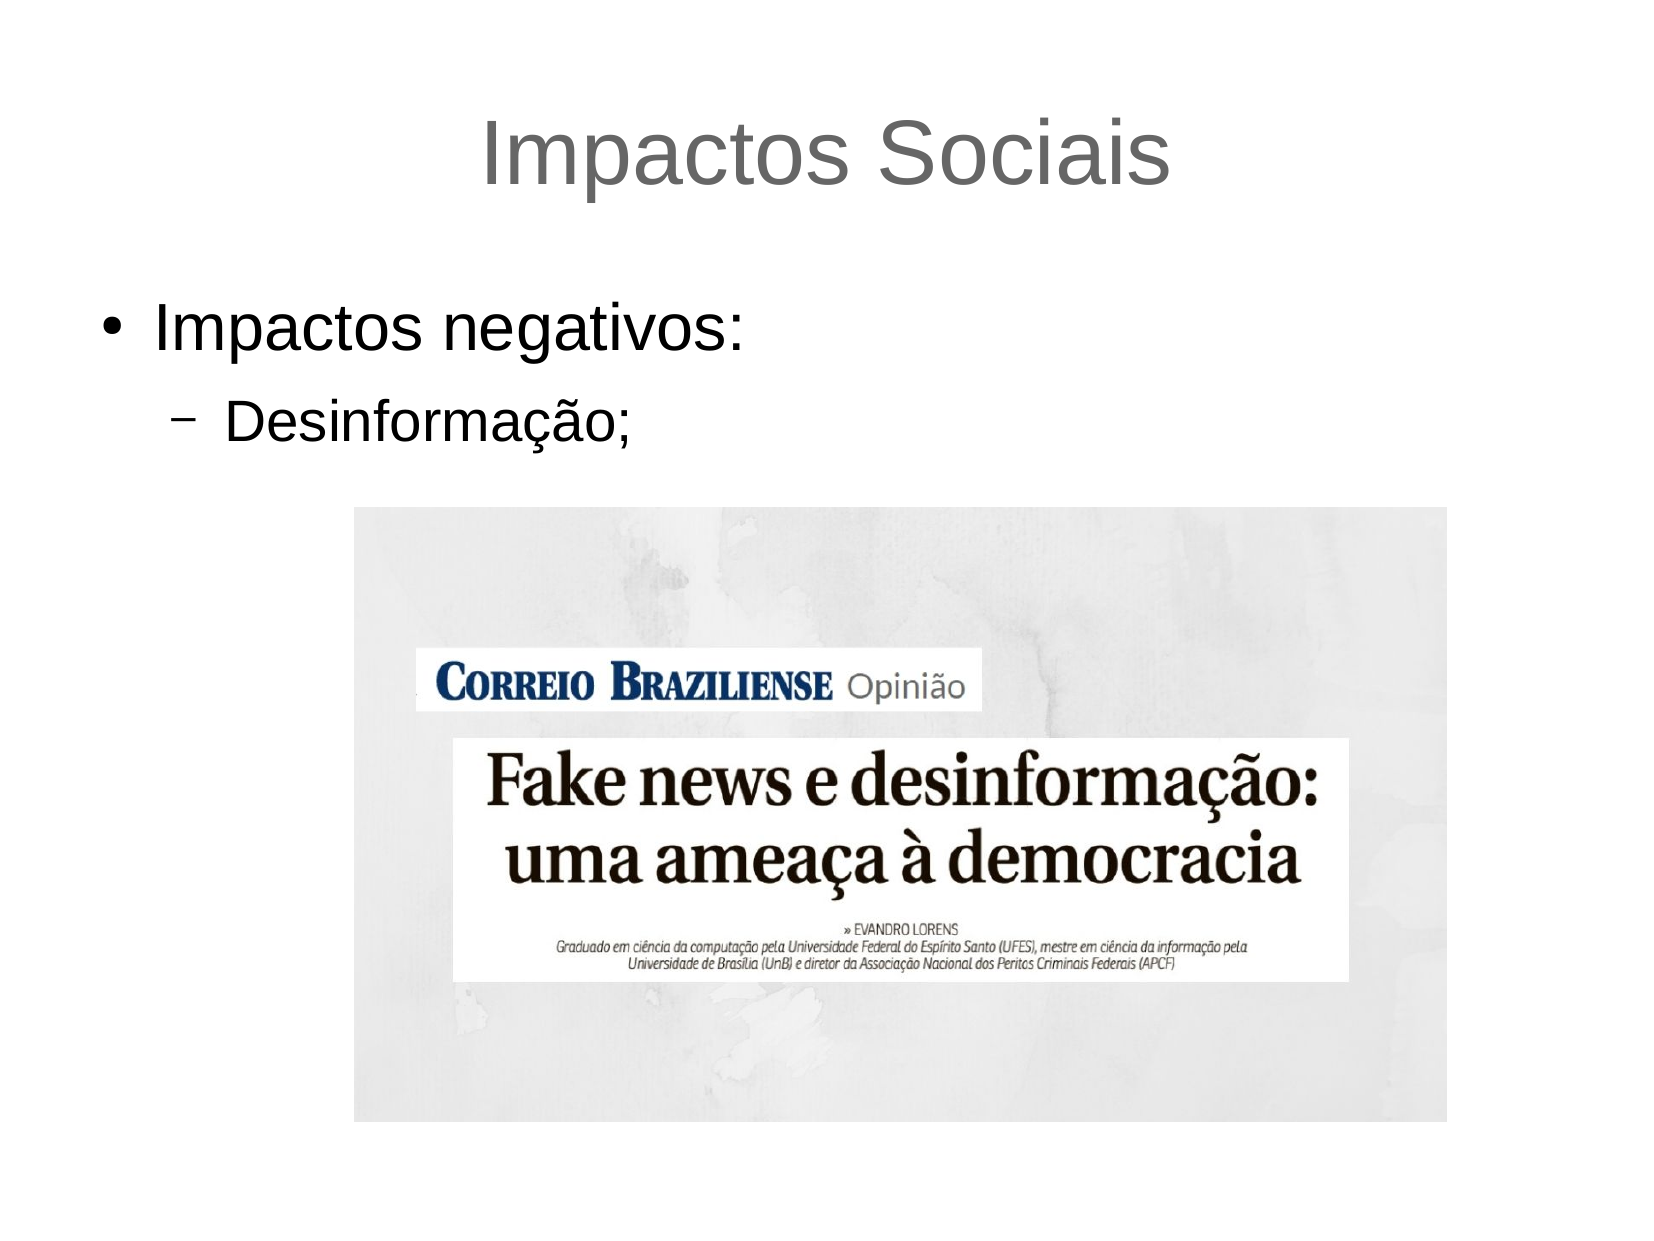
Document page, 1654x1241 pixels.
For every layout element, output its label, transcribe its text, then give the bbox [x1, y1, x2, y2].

title Impactos Sociais [82, 49, 1571, 257]
picture [354, 507, 1447, 1123]
list Impactos negativos: Desinformação; [82, 290, 1571, 1158]
